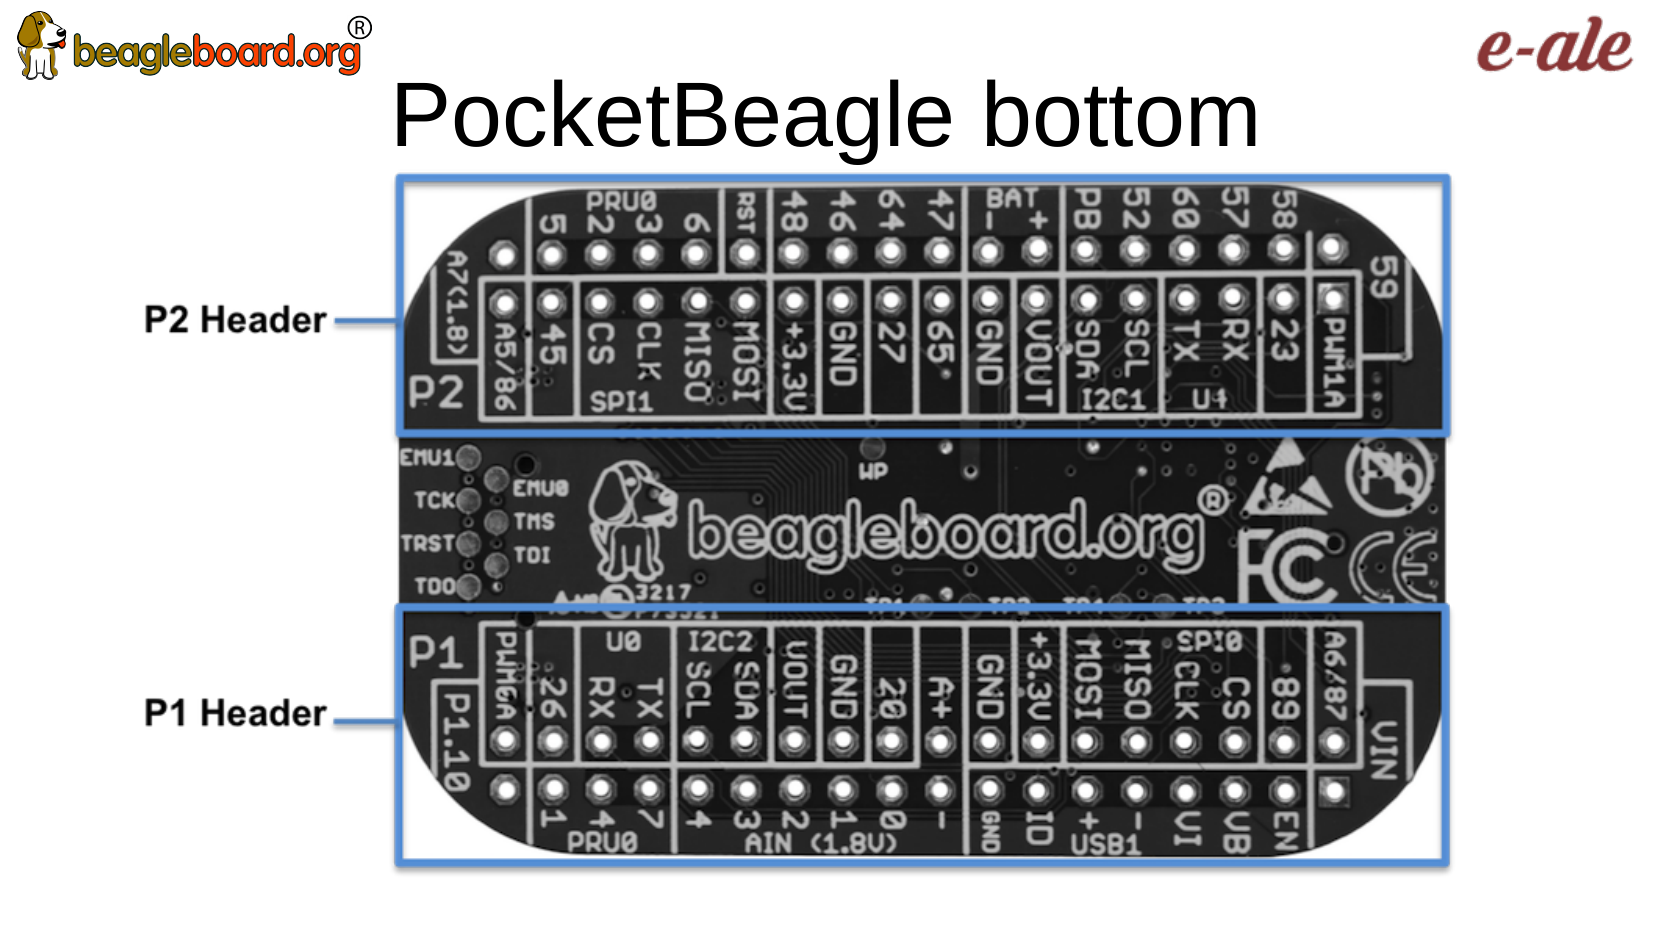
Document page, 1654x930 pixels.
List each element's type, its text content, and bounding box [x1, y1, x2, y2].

picture [17, 11, 372, 80]
title PocketBeagle bottom [82, 37, 1571, 193]
picture [1475, 14, 1636, 74]
picture [71, 165, 1478, 904]
